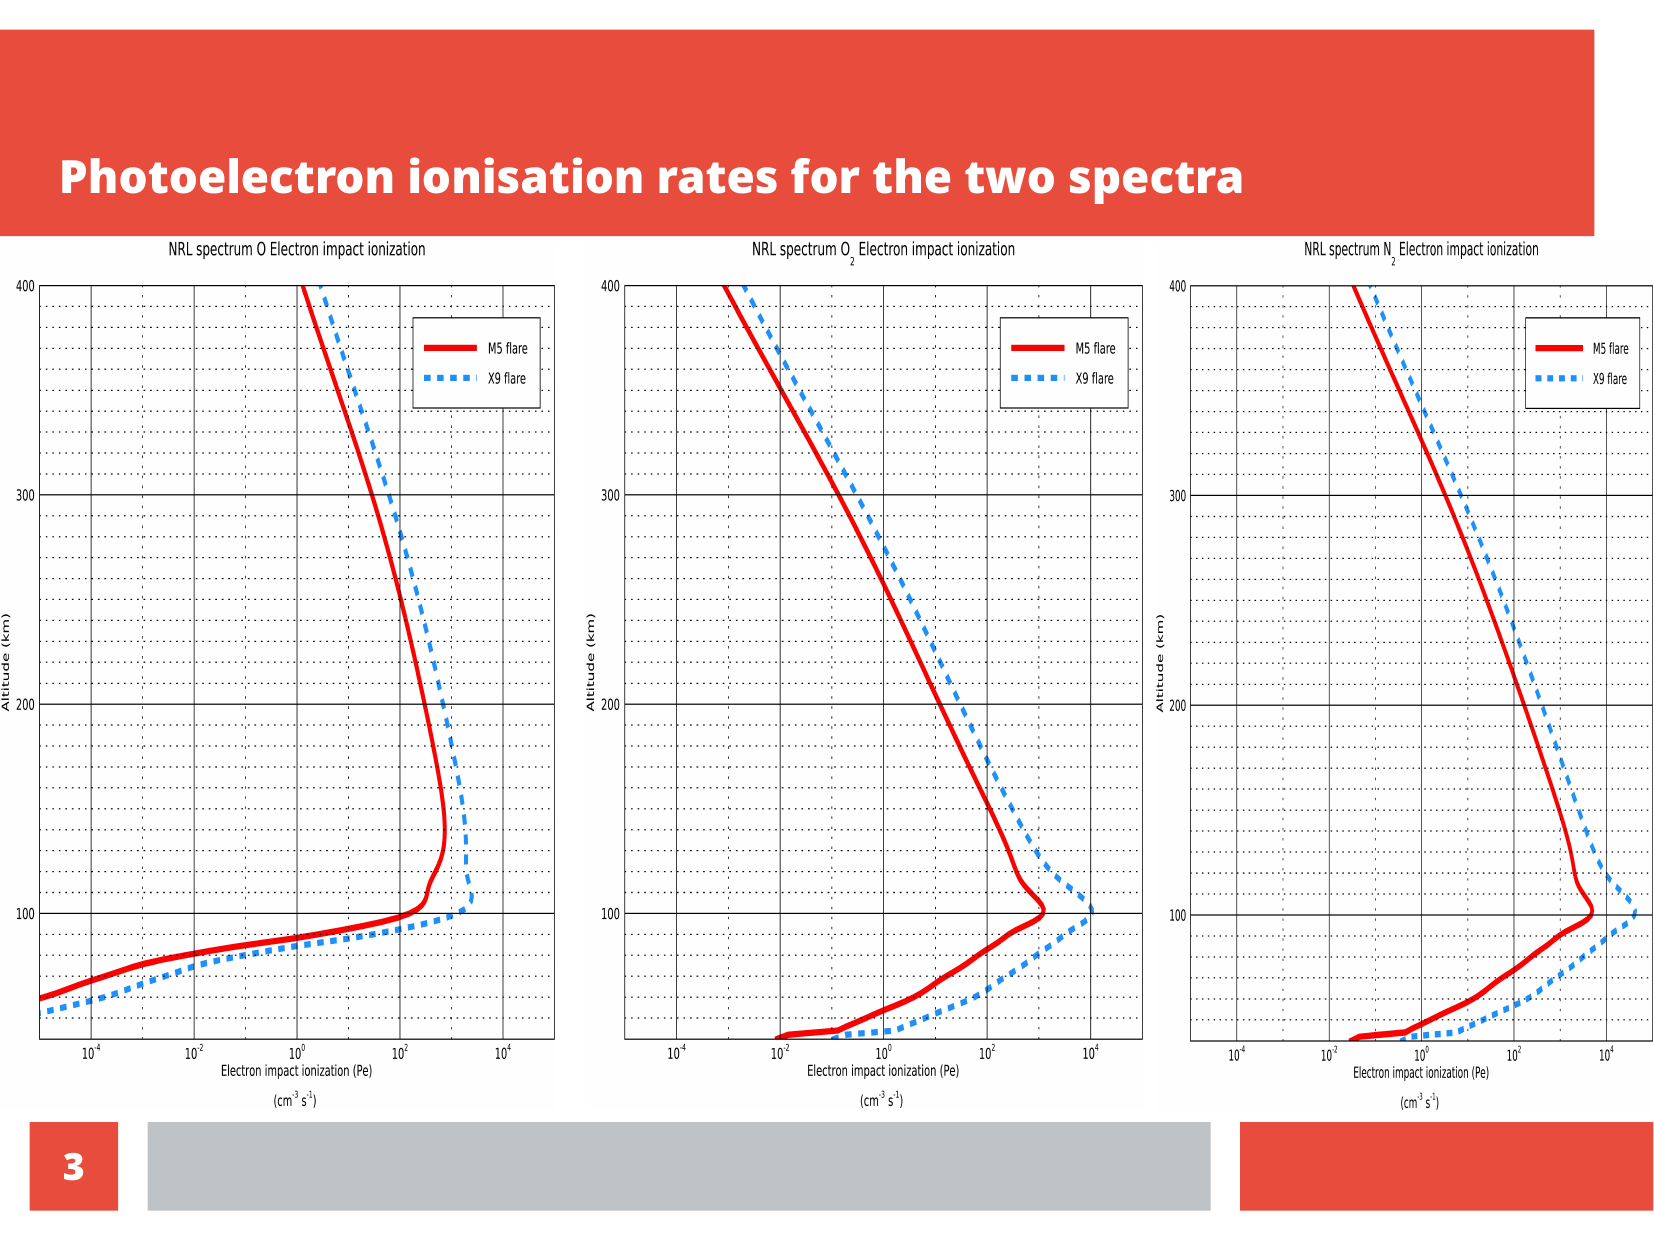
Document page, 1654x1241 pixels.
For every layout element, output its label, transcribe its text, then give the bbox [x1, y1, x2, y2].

picture [585, 239, 1144, 1111]
picture [1155, 239, 1654, 1112]
picture [0, 239, 556, 1111]
title Photoelectron ionisation rates for the two spectra [59, 59, 1595, 207]
